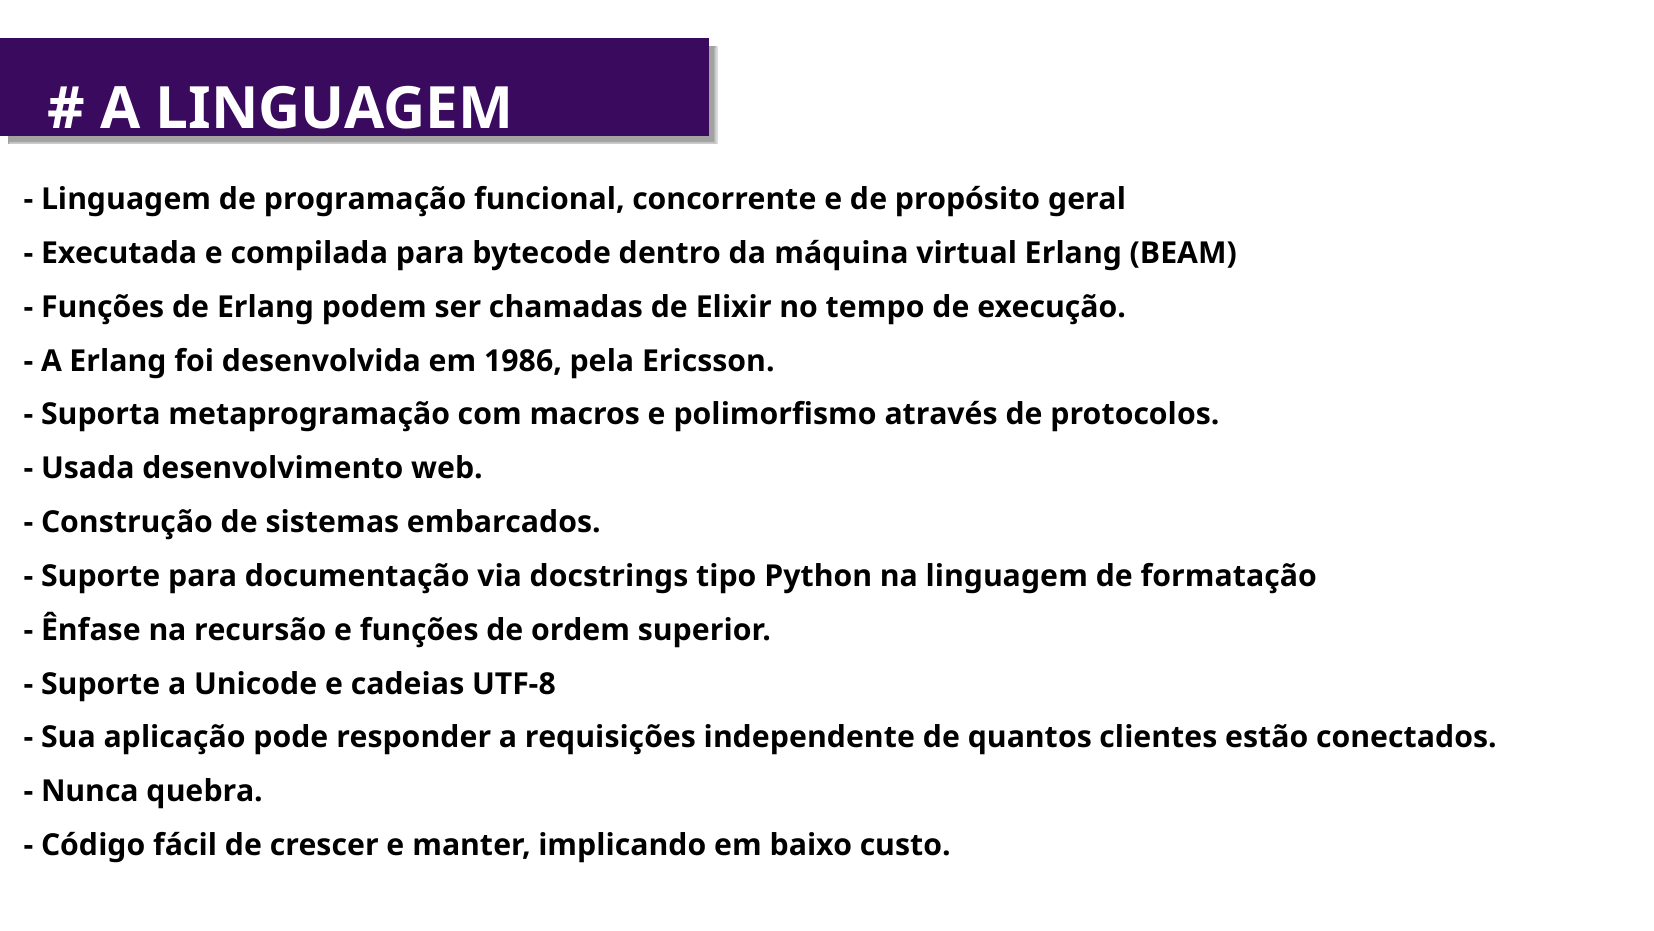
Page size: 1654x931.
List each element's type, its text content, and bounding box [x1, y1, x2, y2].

text_box # A LINGUAGEM [32, 59, 638, 138]
text_box [0, 38, 709, 136]
list - Linguagem de programação funcional, concorrente e de propósito geral - Executada e compilada para bytecode dentro da máquina virtual Erlang (BEAM) - Funções de Erlang podem ser chamadas de Elixir no tempo de execução. - A Erlang foi desenvolvida em 1986, pela Ericsson. - Suporta metaprogramação com macros e polimorfismo através de protocolos. - Usada desenvolvimento web. - Construção de sistemas embarcados. - Suporte para documentação via docstrings tipo Python na linguagem de formatação - Ênfase na recursão e funções de ordem superior. - Suporte a Unicode e cadeias UTF-8 - Sua aplicação pode responder a requisições independente de quantos clientes estão conectados. - Nunca quebra. - Código fácil de crescer e manter, implicando em baixo custo. [23, 177, 1571, 886]
